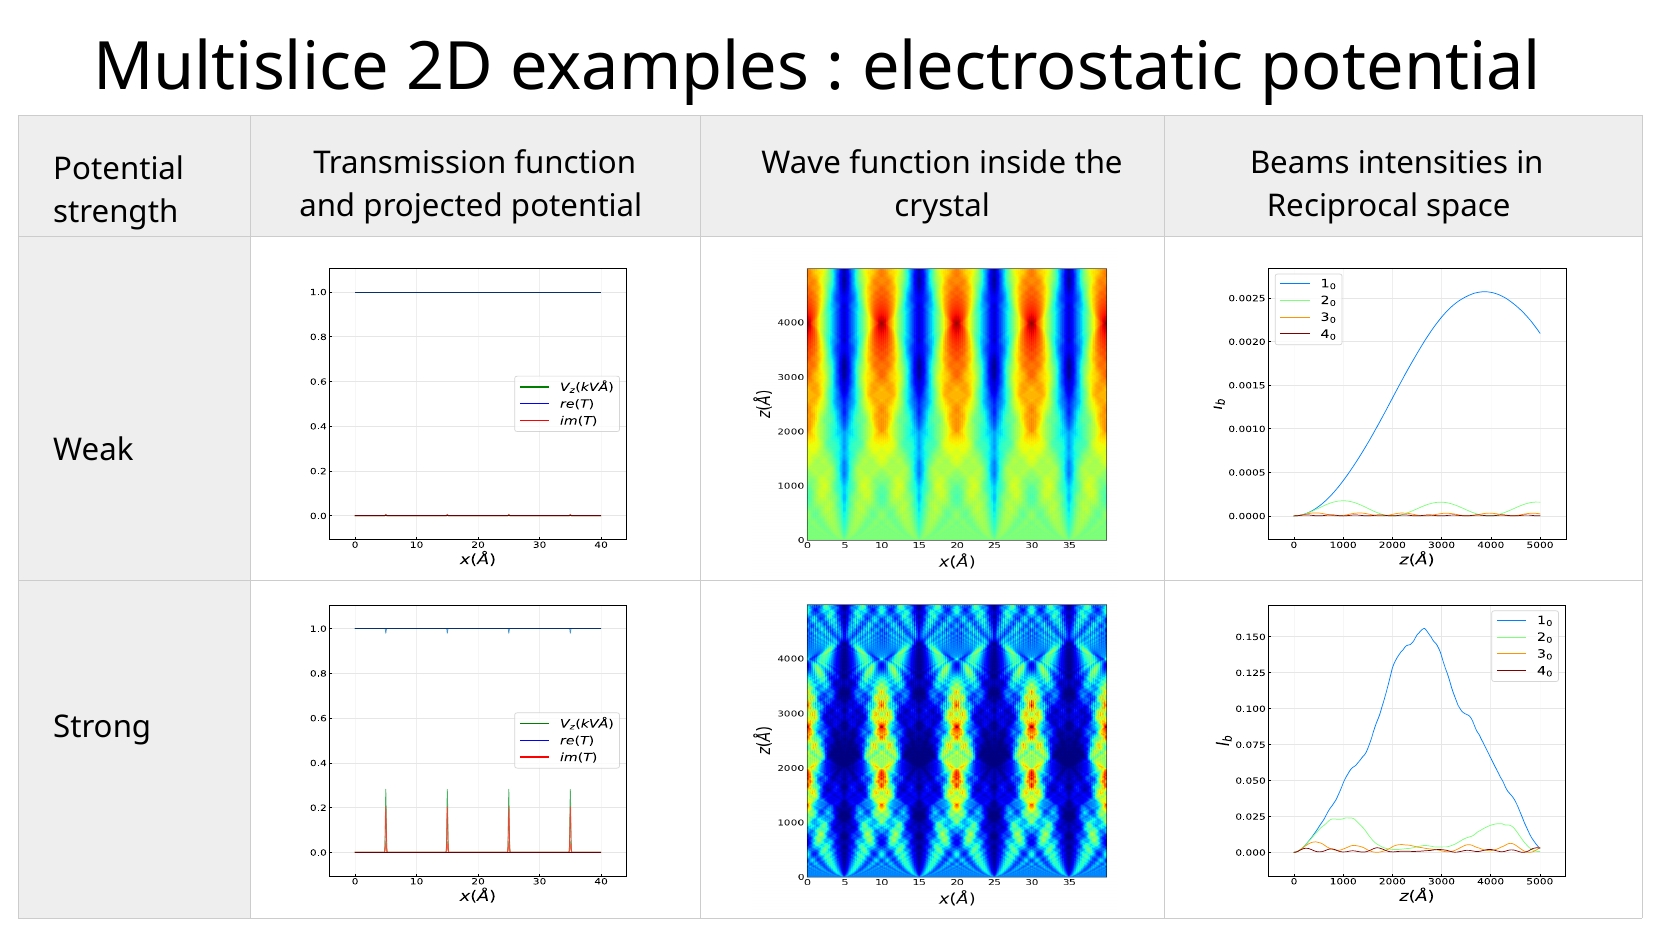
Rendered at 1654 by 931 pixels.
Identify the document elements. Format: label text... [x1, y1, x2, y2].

text_box Wave function inside the crystal [741, 132, 1144, 232]
table_cell [251, 237, 700, 580]
picture [1213, 581, 1577, 913]
table_header [19, 116, 250, 236]
table_cell [19, 581, 250, 918]
table_cell [1165, 581, 1642, 918]
table_header [1165, 116, 1642, 236]
text_box Strong [38, 696, 254, 753]
picture [752, 581, 1117, 913]
text_box Transmission function and projected potential [273, 132, 677, 232]
table_cell [19, 237, 250, 580]
picture [752, 245, 1117, 576]
table_cell [1165, 237, 1642, 580]
text_box Potential strength [38, 138, 254, 238]
picture [1213, 245, 1577, 576]
picture [274, 581, 638, 913]
table_cell [701, 237, 1164, 580]
table_header [701, 116, 1164, 236]
picture [274, 245, 638, 576]
text_box Weak [38, 419, 254, 477]
text_box Beams intensities in Reciprocal space [1195, 133, 1599, 232]
table_header [251, 116, 700, 236]
title Multislice 2D examples : electrostatic potential [0, 0, 1654, 128]
table_cell [251, 581, 700, 918]
table_cell [701, 581, 1164, 918]
